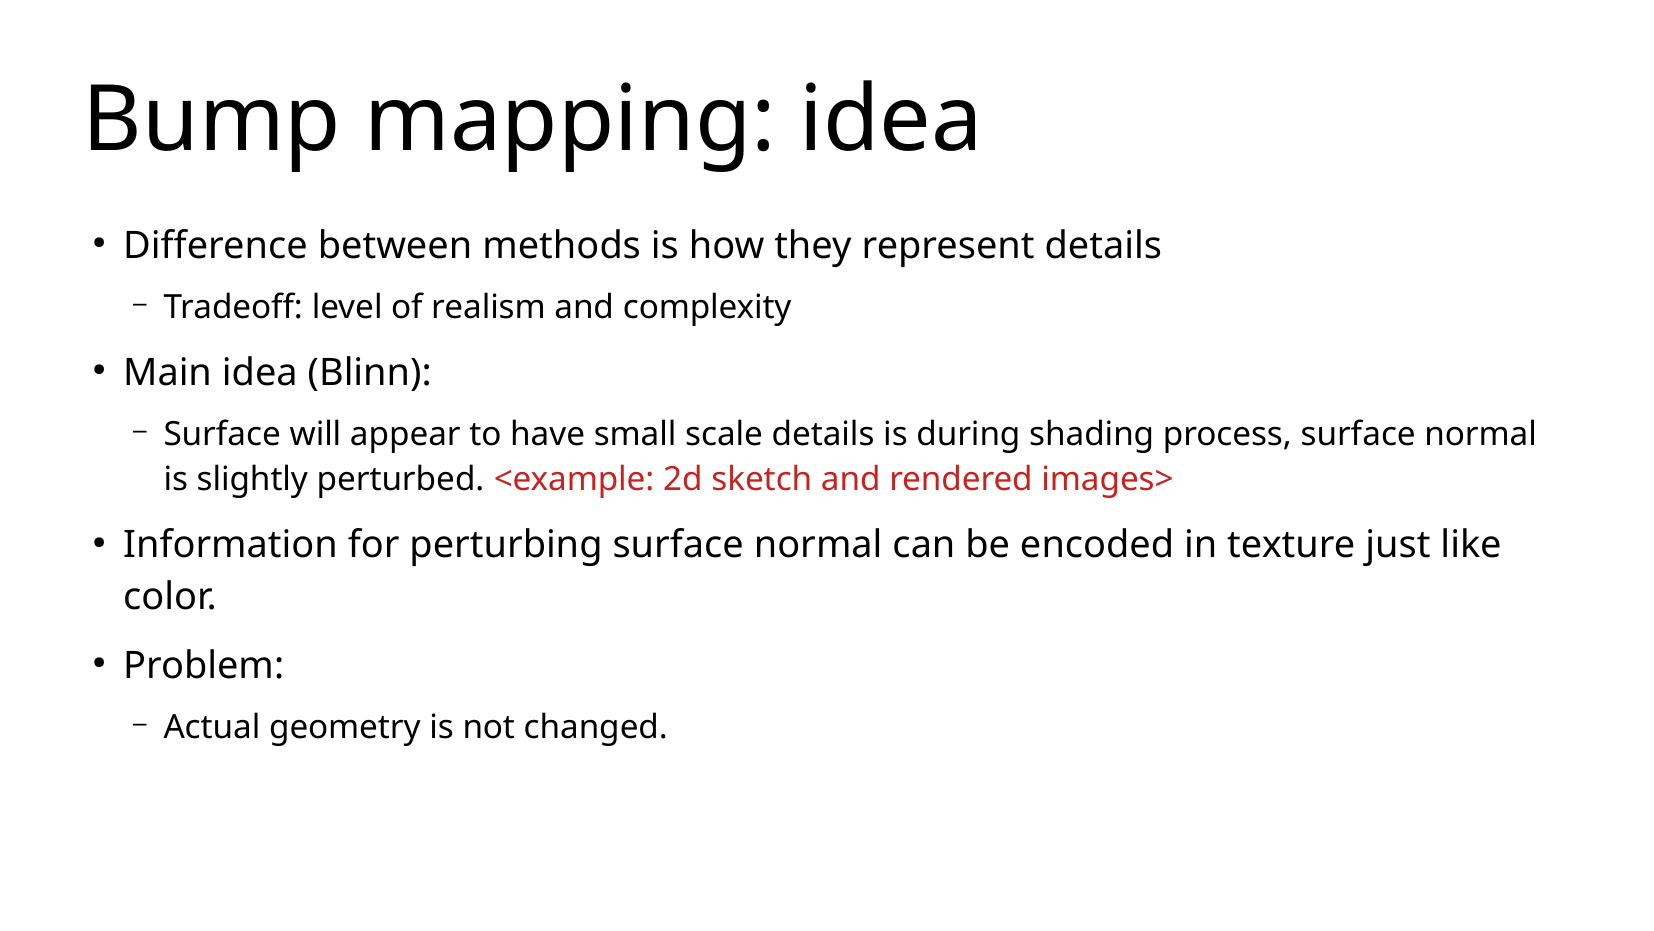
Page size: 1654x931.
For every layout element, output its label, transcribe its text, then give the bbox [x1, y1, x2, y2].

list Difference between methods is how they represent details Tradeoff: level of realism and complexity Main idea (Blinn): Surface will appear to have small scale details is during shading process, surface normal is slightly perturbed. <example: 2d sketch and rendered images> Information for perturbing surface normal can be encoded in texture just like color. Problem: Actual geometry is not changed. [82, 217, 1571, 758]
title Bump mapping: idea [82, 37, 1571, 193]
